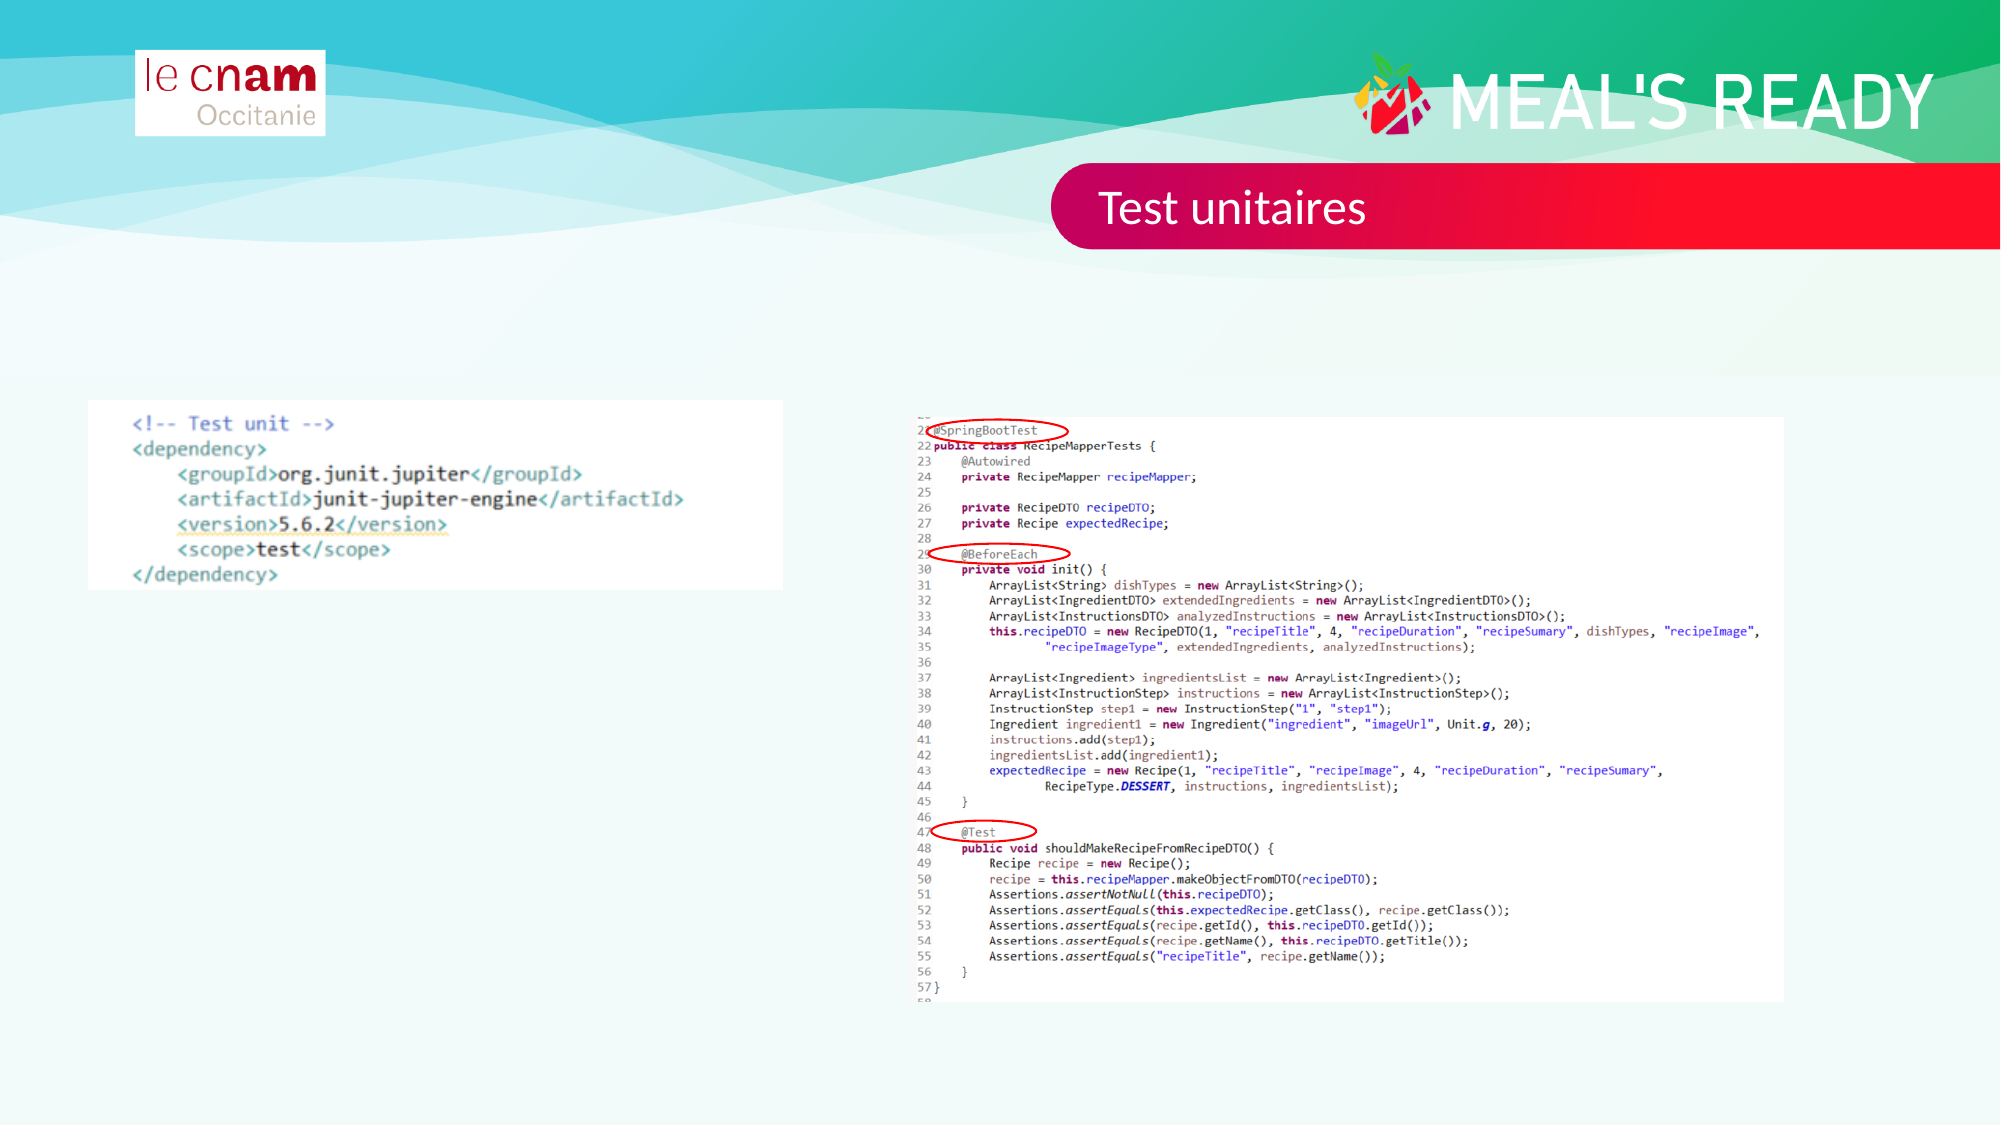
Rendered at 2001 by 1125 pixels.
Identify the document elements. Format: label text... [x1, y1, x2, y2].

text_box [926, 419, 1068, 444]
text_box Test unitaires [1083, 173, 2000, 244]
text_box [931, 820, 1037, 842]
picture [0, 0, 2000, 1125]
text_box [928, 543, 1070, 564]
